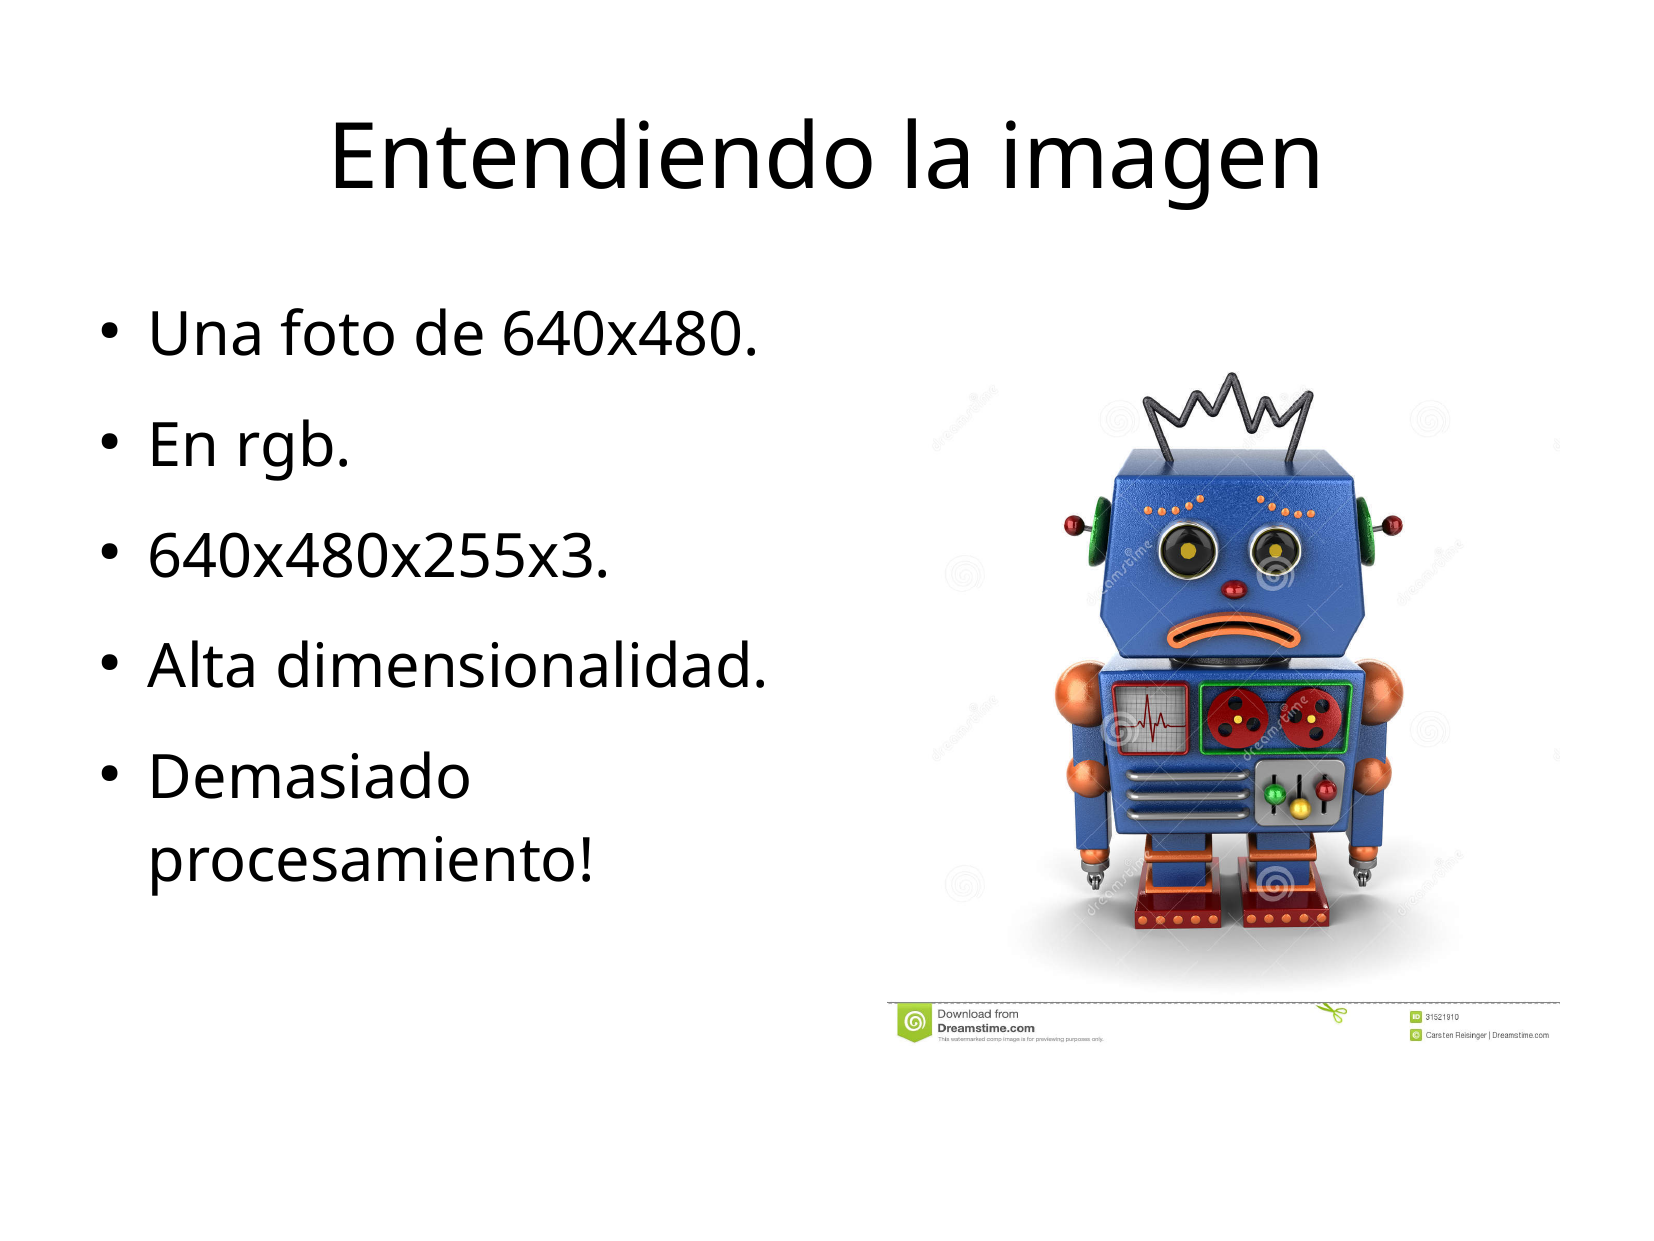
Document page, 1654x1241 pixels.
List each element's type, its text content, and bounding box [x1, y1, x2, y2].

list Una foto de 640x480. En rgb. 640x480x255x3. Alta dimensionalidad. Demasiado procesamiento! [82, 290, 809, 1010]
picture [887, 330, 1560, 1049]
title Entendiendo la imagen [82, 49, 1571, 257]
